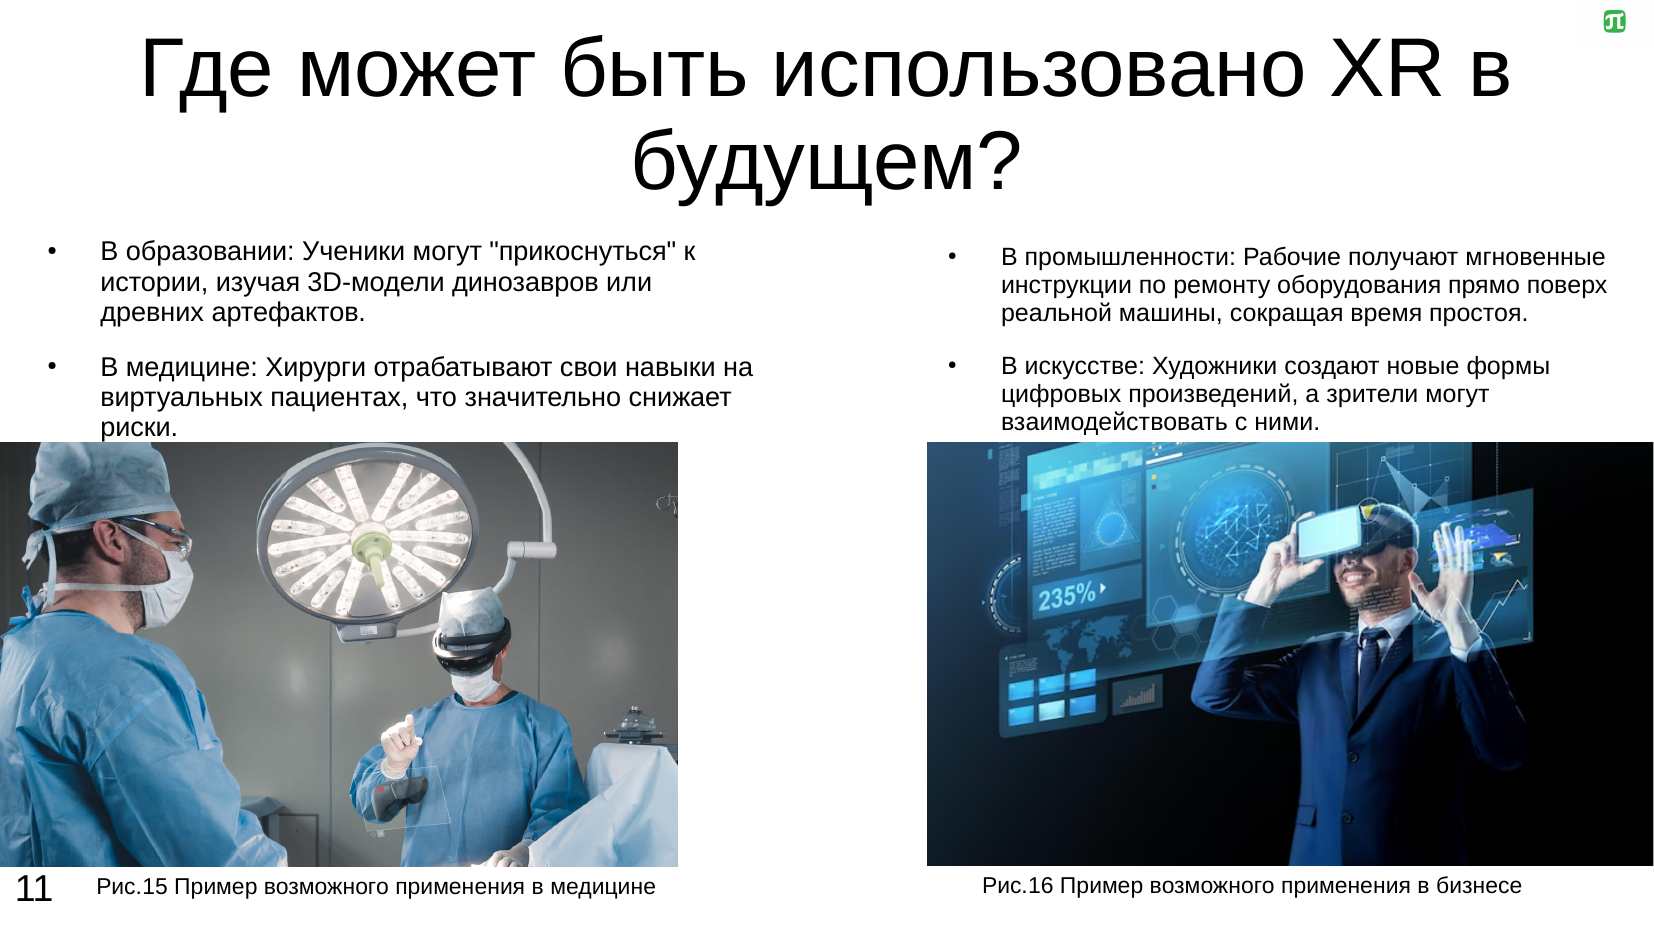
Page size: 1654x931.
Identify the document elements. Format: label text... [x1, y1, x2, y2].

list В образовании: Ученики могут "прикоснуться" к истории, изучая 3D-модели динозавров или древних артефактов. В медицине: Хирурги отрабатывают свои навыки на виртуальных пациентах, что значительно снижает риски. [29, 236, 756, 612]
picture [927, 442, 1654, 866]
picture [1579, 0, 1654, 46]
title Где может быть использовано XR в будущем? [82, 21, 1571, 208]
text_box <номер> [0, 860, 562, 931]
text_box В промышленности: Рабочие получают мгновенные инструкции по ремонту оборудования прямо поверх реальной машины, сокращая время простоя. В искусстве: Художники создают новые формы цифровых произведений, а зрители могут взаимодействовать с ними. [915, 235, 1625, 443]
text_box Рис.15 Пример возможного применения в медицине [562, 866, 680, 907]
text_box Рис.16 Пример возможного применения в бизнесе [967, 865, 1565, 906]
picture [0, 442, 678, 866]
